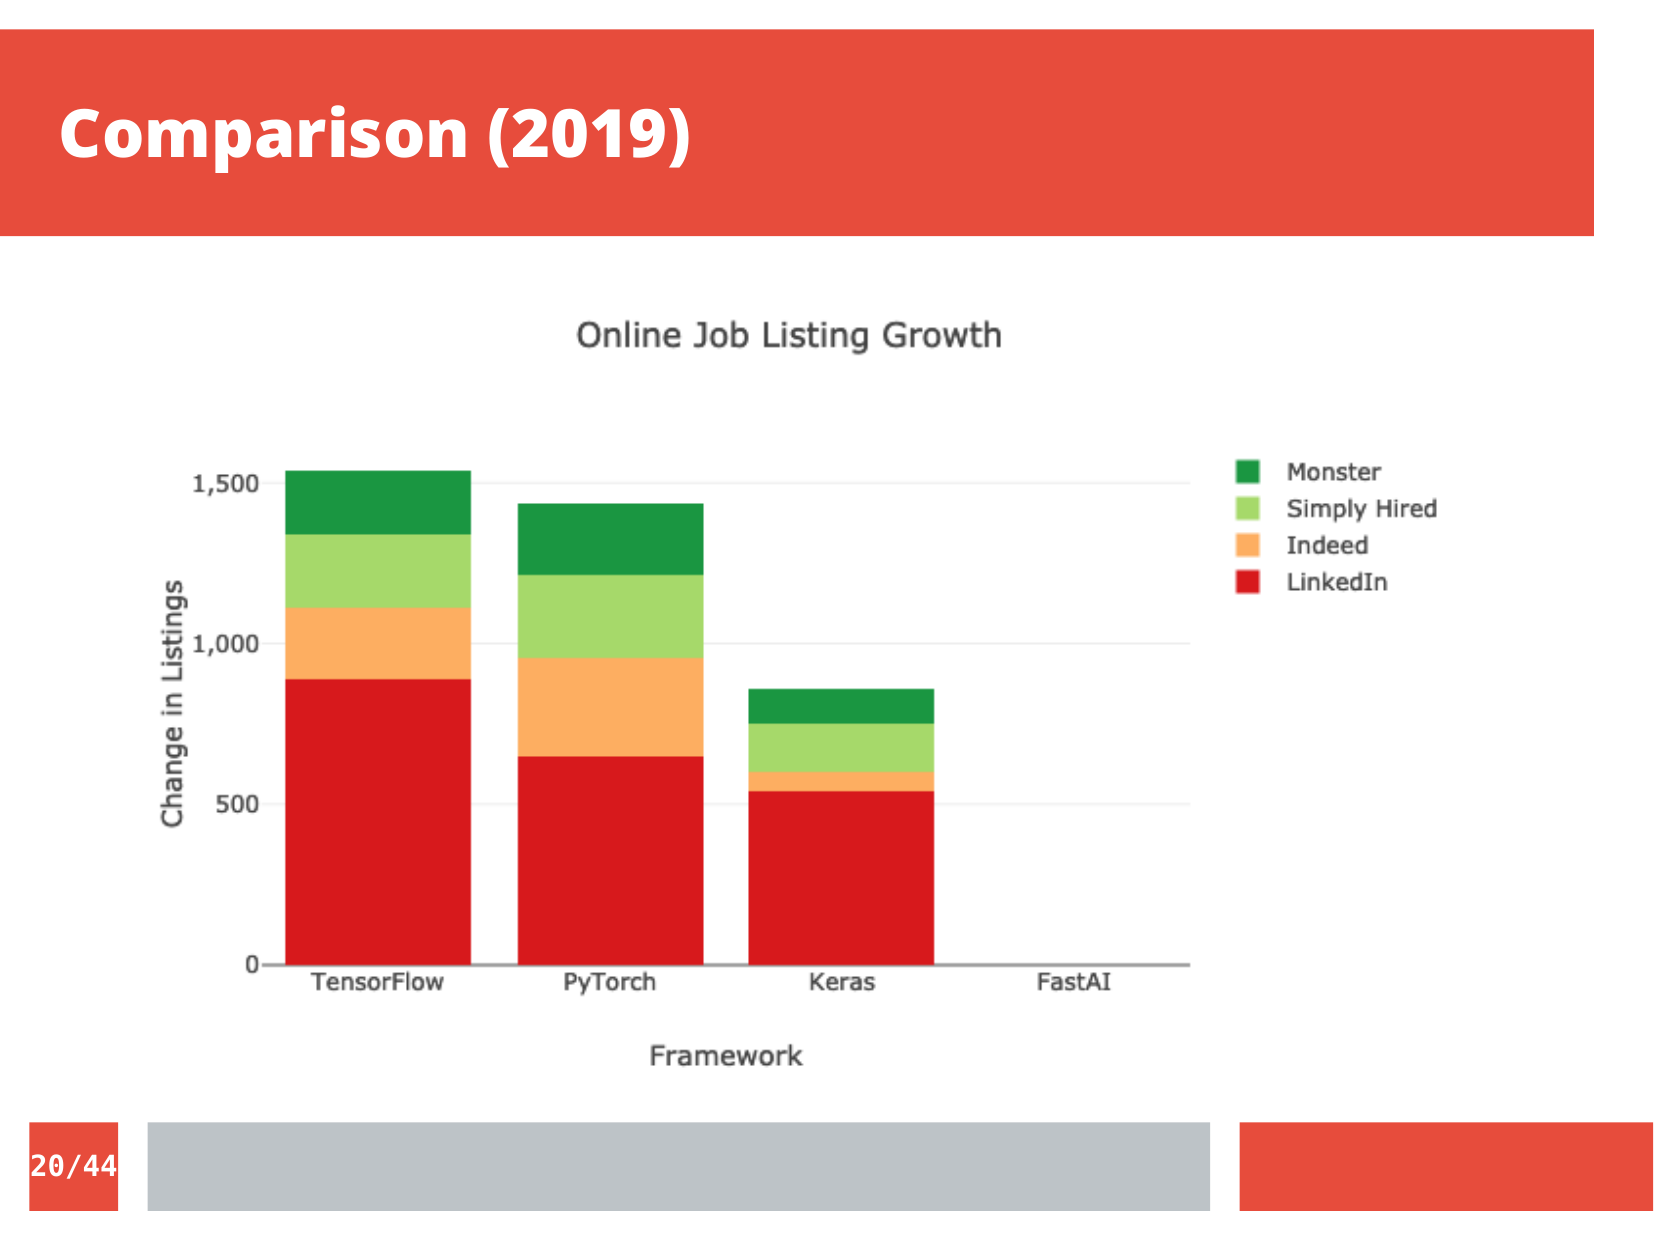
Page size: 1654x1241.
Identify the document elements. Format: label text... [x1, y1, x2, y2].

picture [106, 251, 1474, 1120]
title Comparison (2019) [58, 90, 1594, 178]
